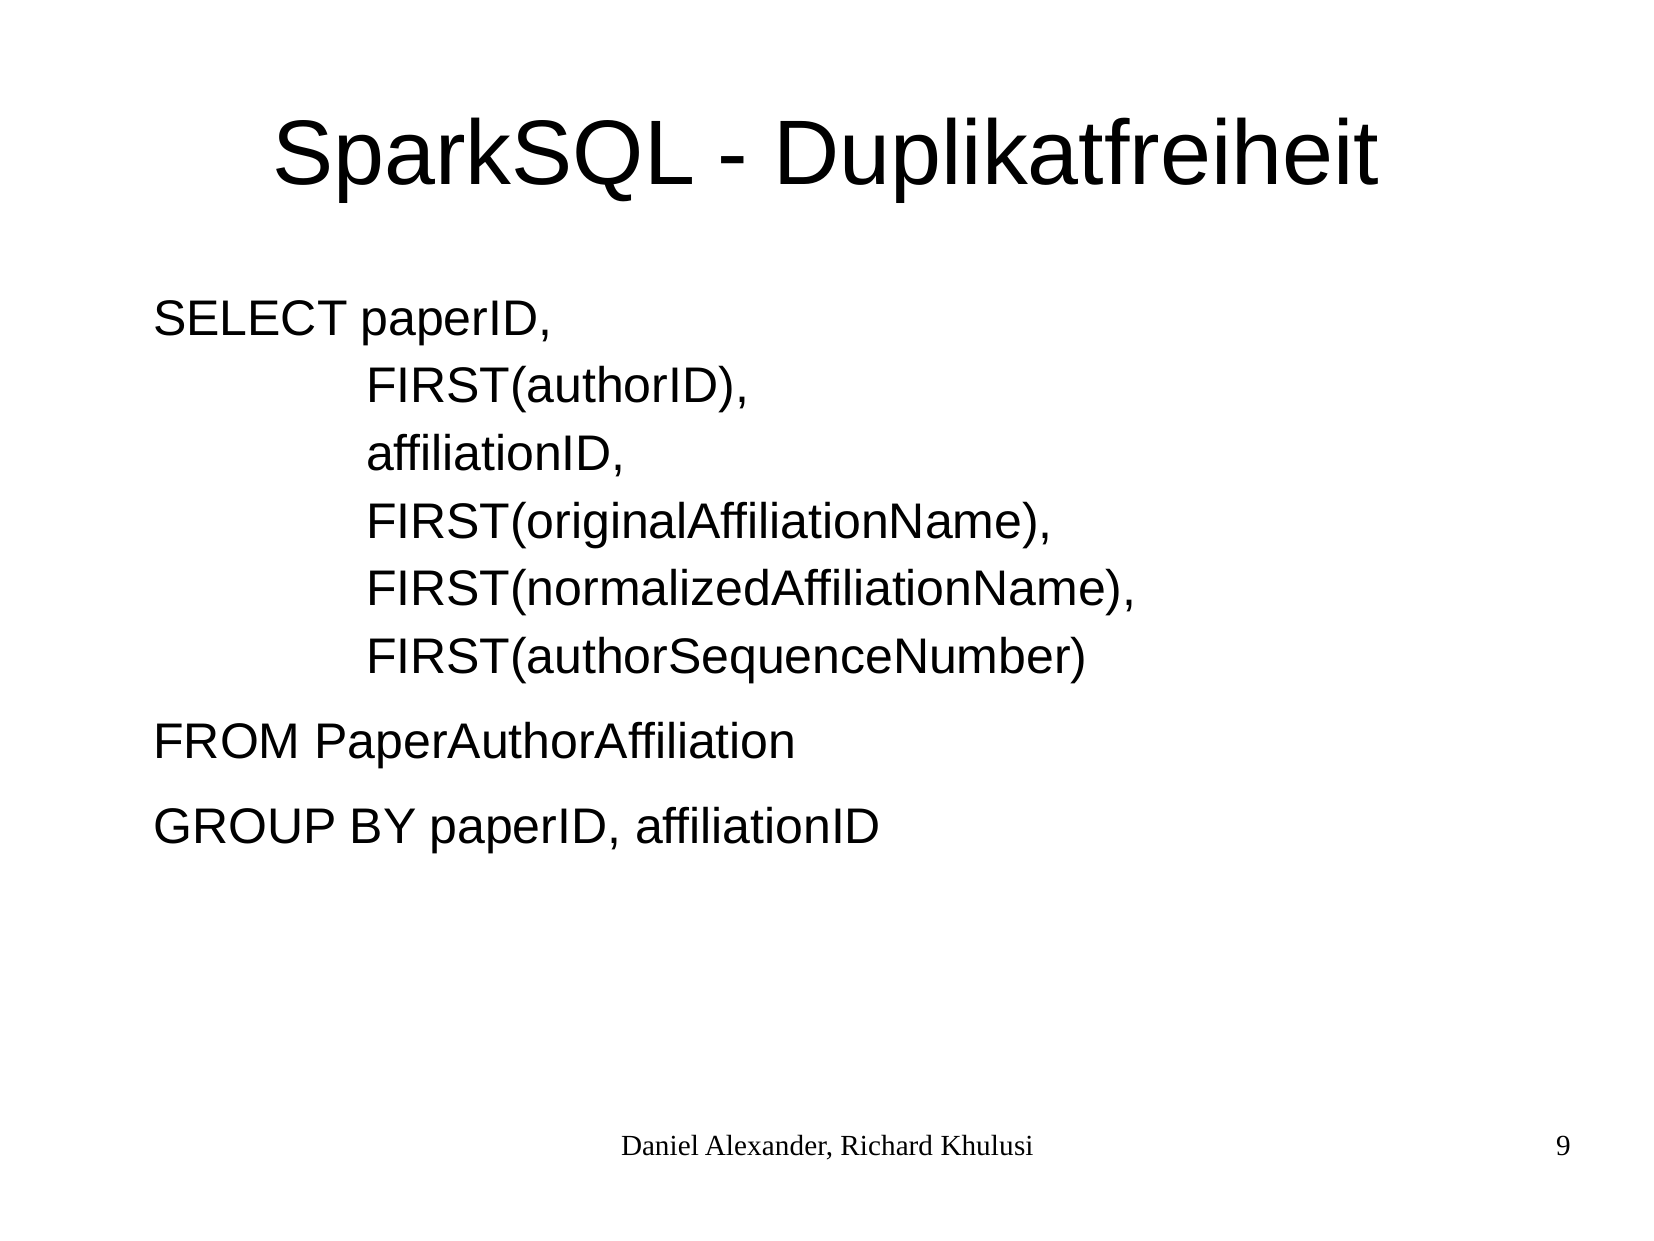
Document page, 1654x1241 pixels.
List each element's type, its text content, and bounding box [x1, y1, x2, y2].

title SparkSQL - Duplikatfreiheit [82, 49, 1571, 257]
list SELECT paperID, FIRST(authorID), affiliationID, FIRST(originalAffiliationName), FIRST(normalizedAffiliationName), FIRST(authorSequenceNumber) FROM PaperAuthorAffiliation GROUP BY paperID, affiliationID [82, 290, 1571, 1010]
